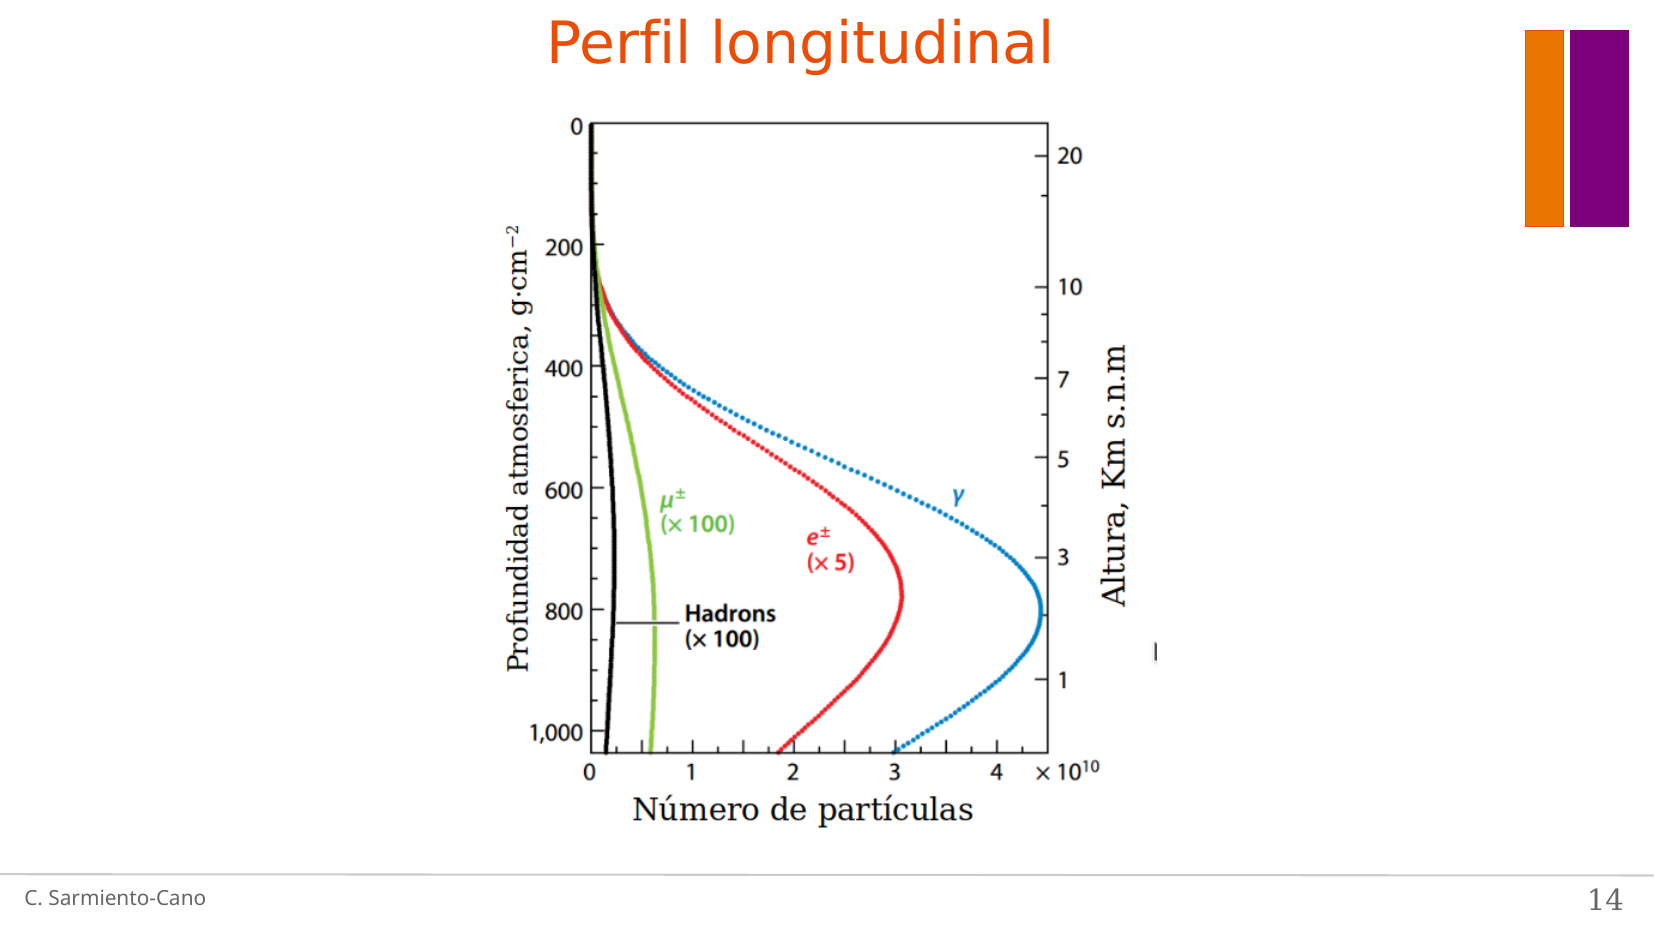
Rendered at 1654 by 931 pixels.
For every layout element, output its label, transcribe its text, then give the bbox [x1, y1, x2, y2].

picture [475, 93, 1157, 860]
title Perfil longitudinal [82, 0, 1519, 103]
